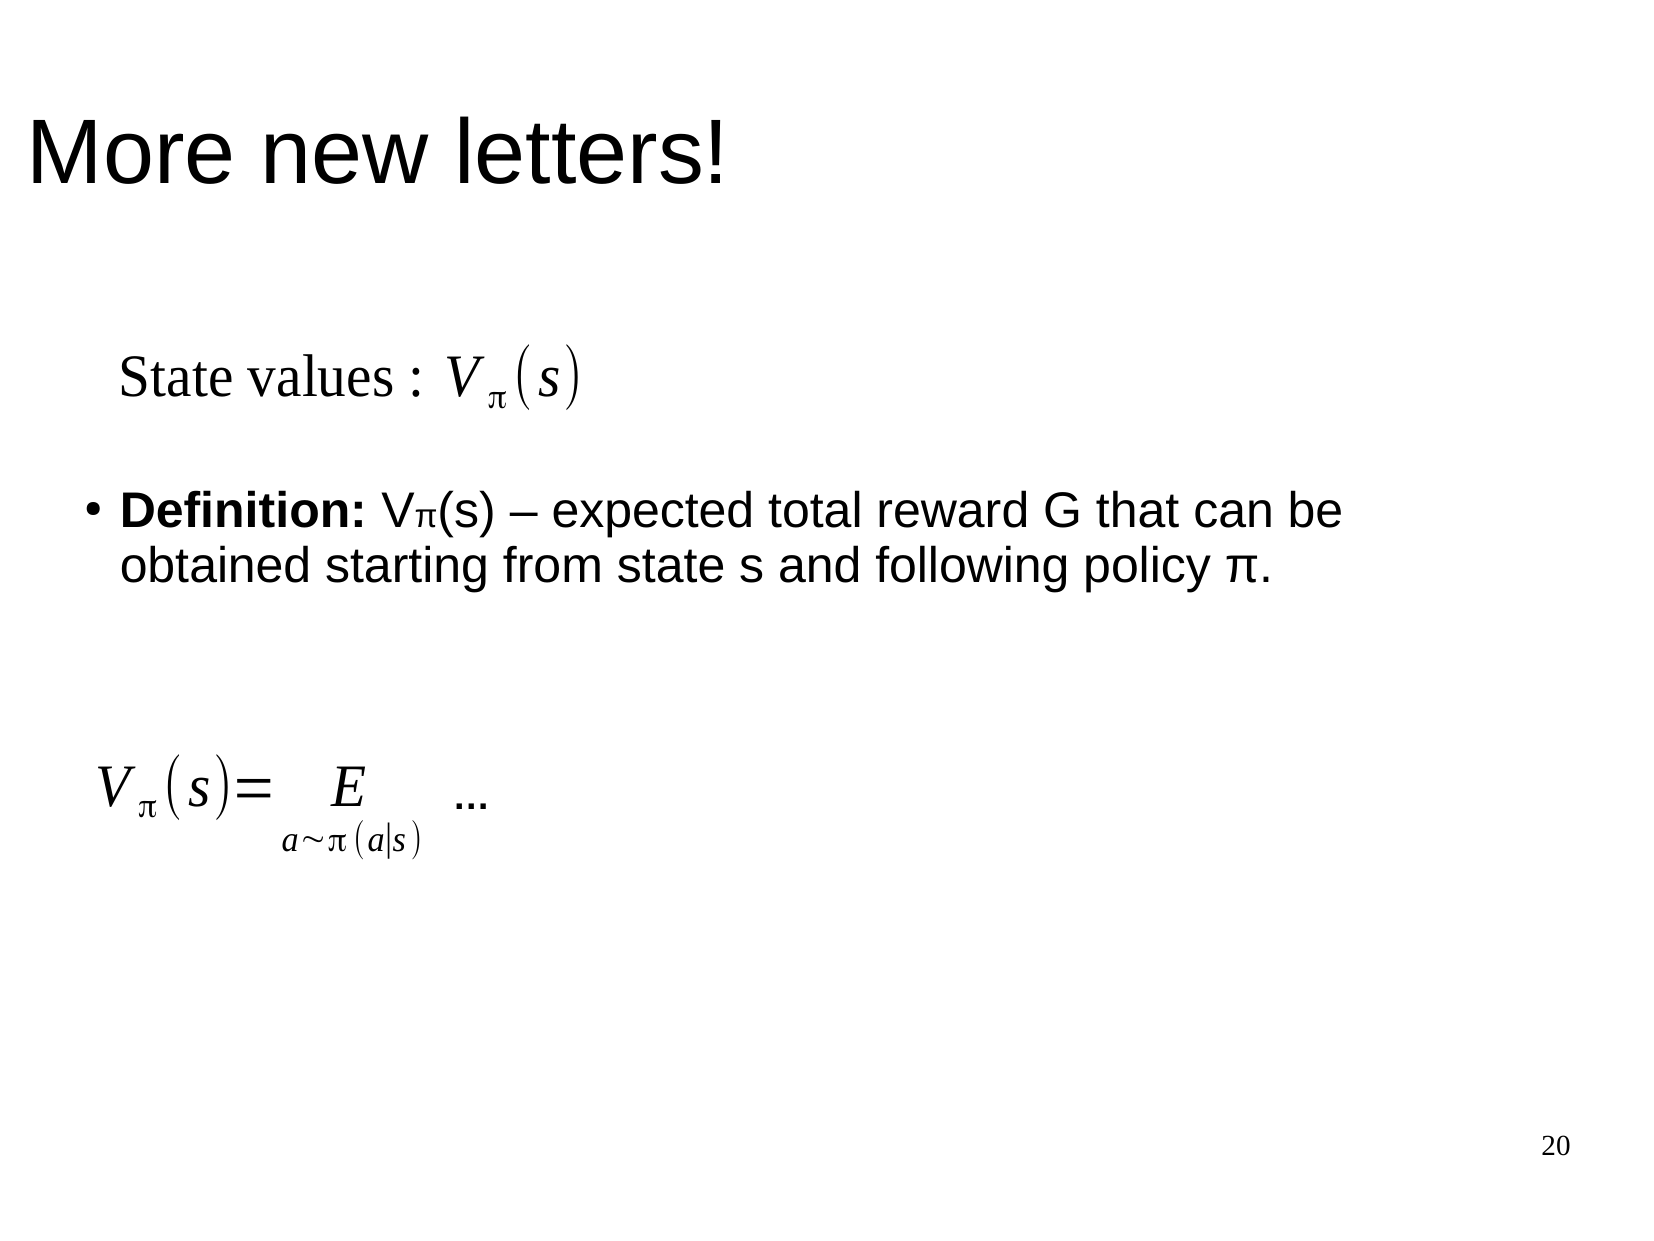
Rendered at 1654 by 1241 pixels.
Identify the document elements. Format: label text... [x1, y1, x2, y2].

chart [80, 741, 437, 862]
text_box … [437, 721, 1638, 872]
chart [104, 340, 596, 413]
text_box Definition: Vπ(s) – expected total reward G that can be obtained starting from state s and following policy π. [34, 418, 1361, 603]
text_box More new letters! [11, 93, 1477, 211]
